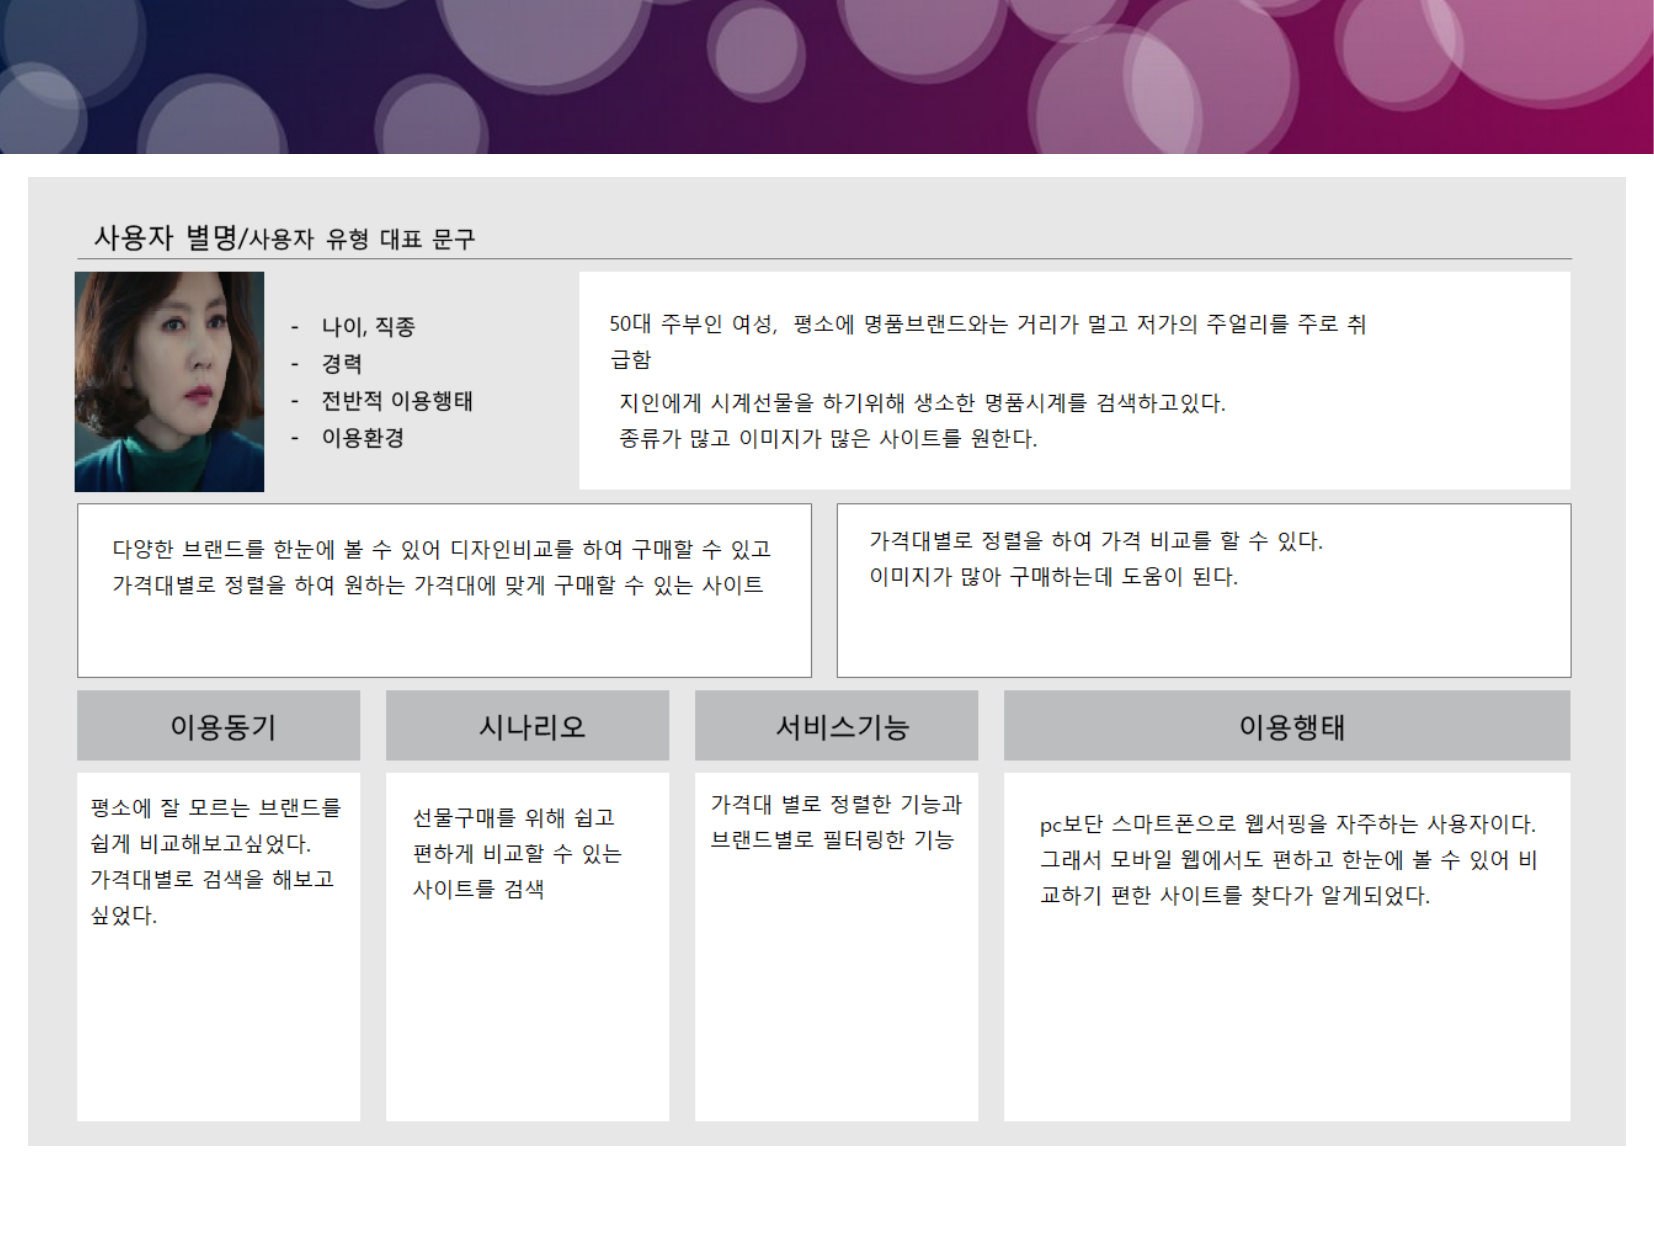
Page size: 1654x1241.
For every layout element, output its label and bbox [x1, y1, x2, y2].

picture [0, 0, 1654, 154]
picture [28, 177, 1626, 1146]
